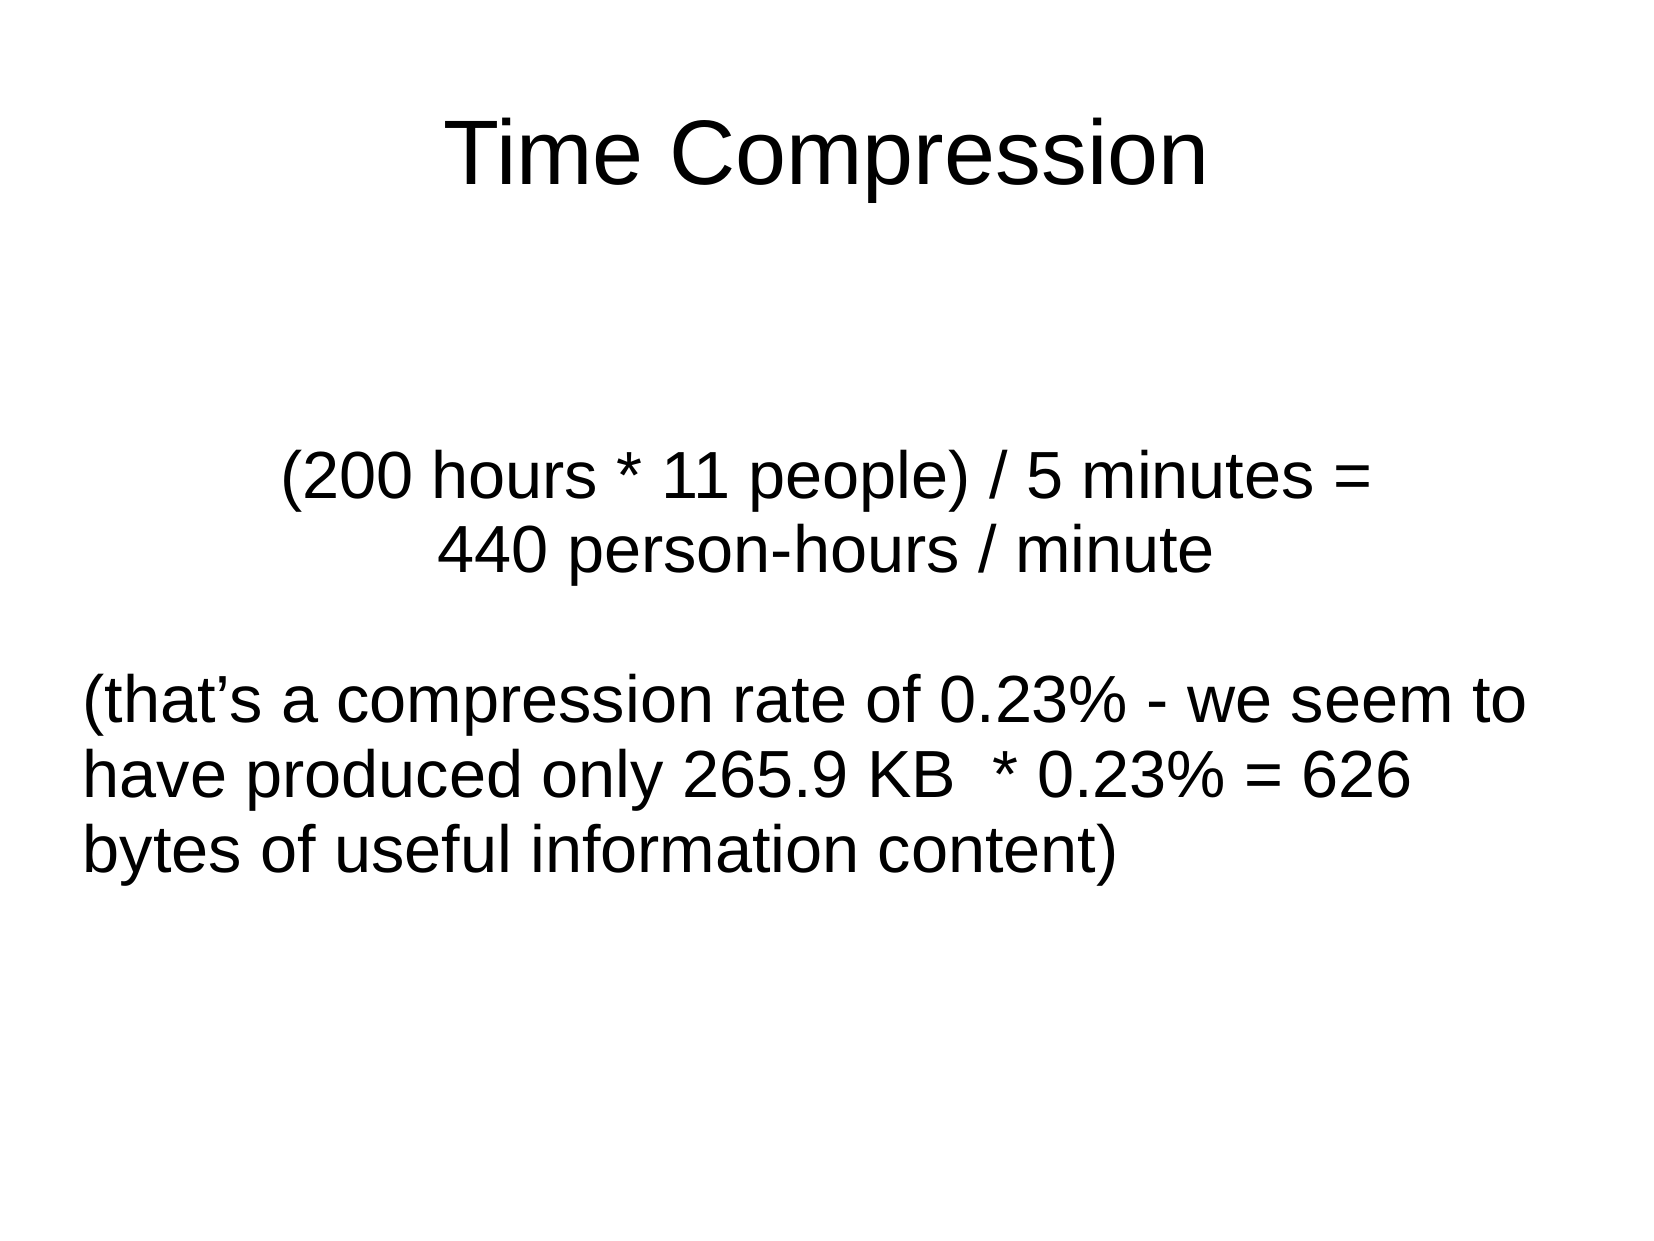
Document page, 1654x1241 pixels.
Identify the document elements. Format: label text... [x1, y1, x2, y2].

title Time Compression [82, 49, 1571, 257]
subtitle (200 hours * 11 people) / 5 minutes = 440 person-hours / minute (that’s a compression rate of 0.23% - we seem to have produced only 265.9 KB * 0.23% = 626 bytes of useful information content) [82, 297, 1571, 1102]
